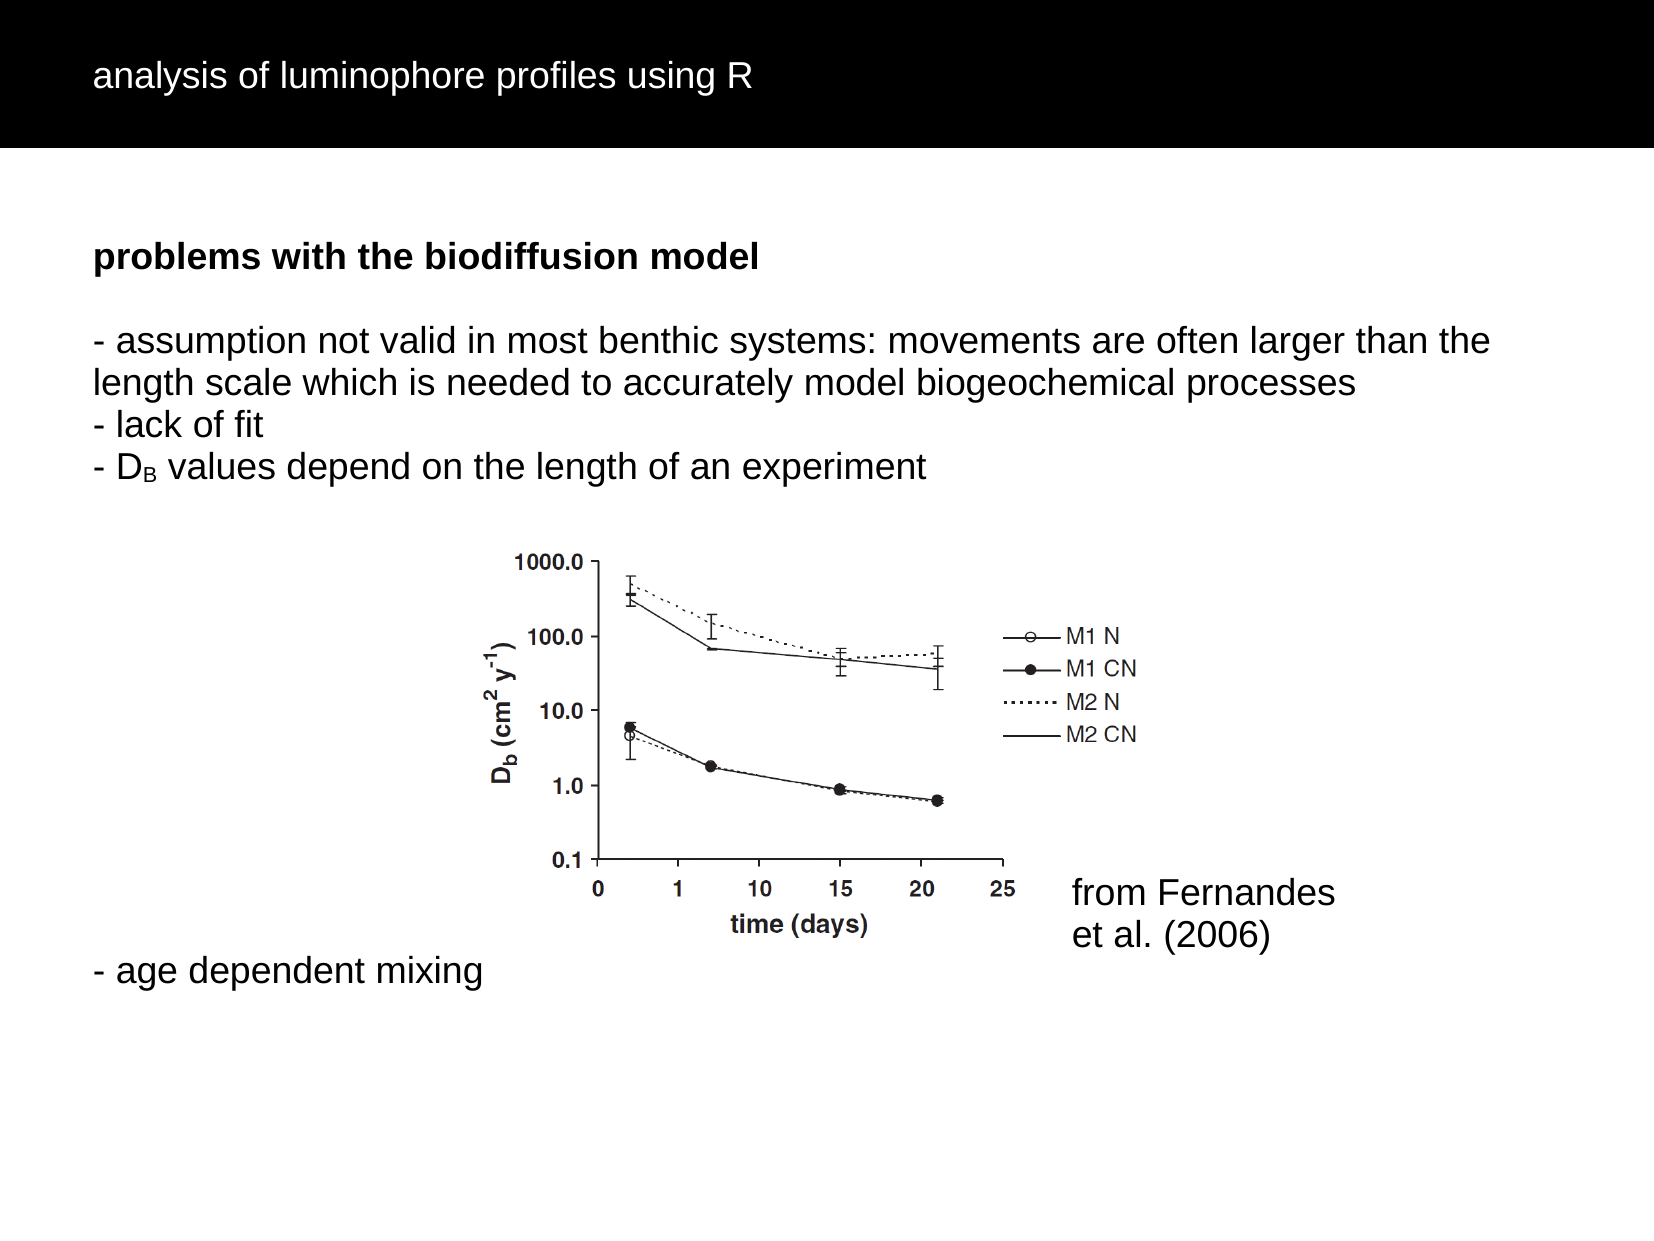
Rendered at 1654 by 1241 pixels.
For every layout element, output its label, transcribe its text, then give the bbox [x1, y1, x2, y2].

text_box from Fernandes et al. (2006) [1057, 863, 1362, 1125]
picture [472, 537, 1147, 945]
text_box analysis of luminophore profiles using R [77, 46, 769, 104]
text_box [0, 0, 1654, 148]
text_box problems with the biodiffusion model - assumption not valid in most benthic systems: movements are often larger than the length scale which is needed to accurately model biogeochemical processes - lack of fit - DB values depend on the length of an experiment - age dependent mixing [78, 228, 1517, 1056]
